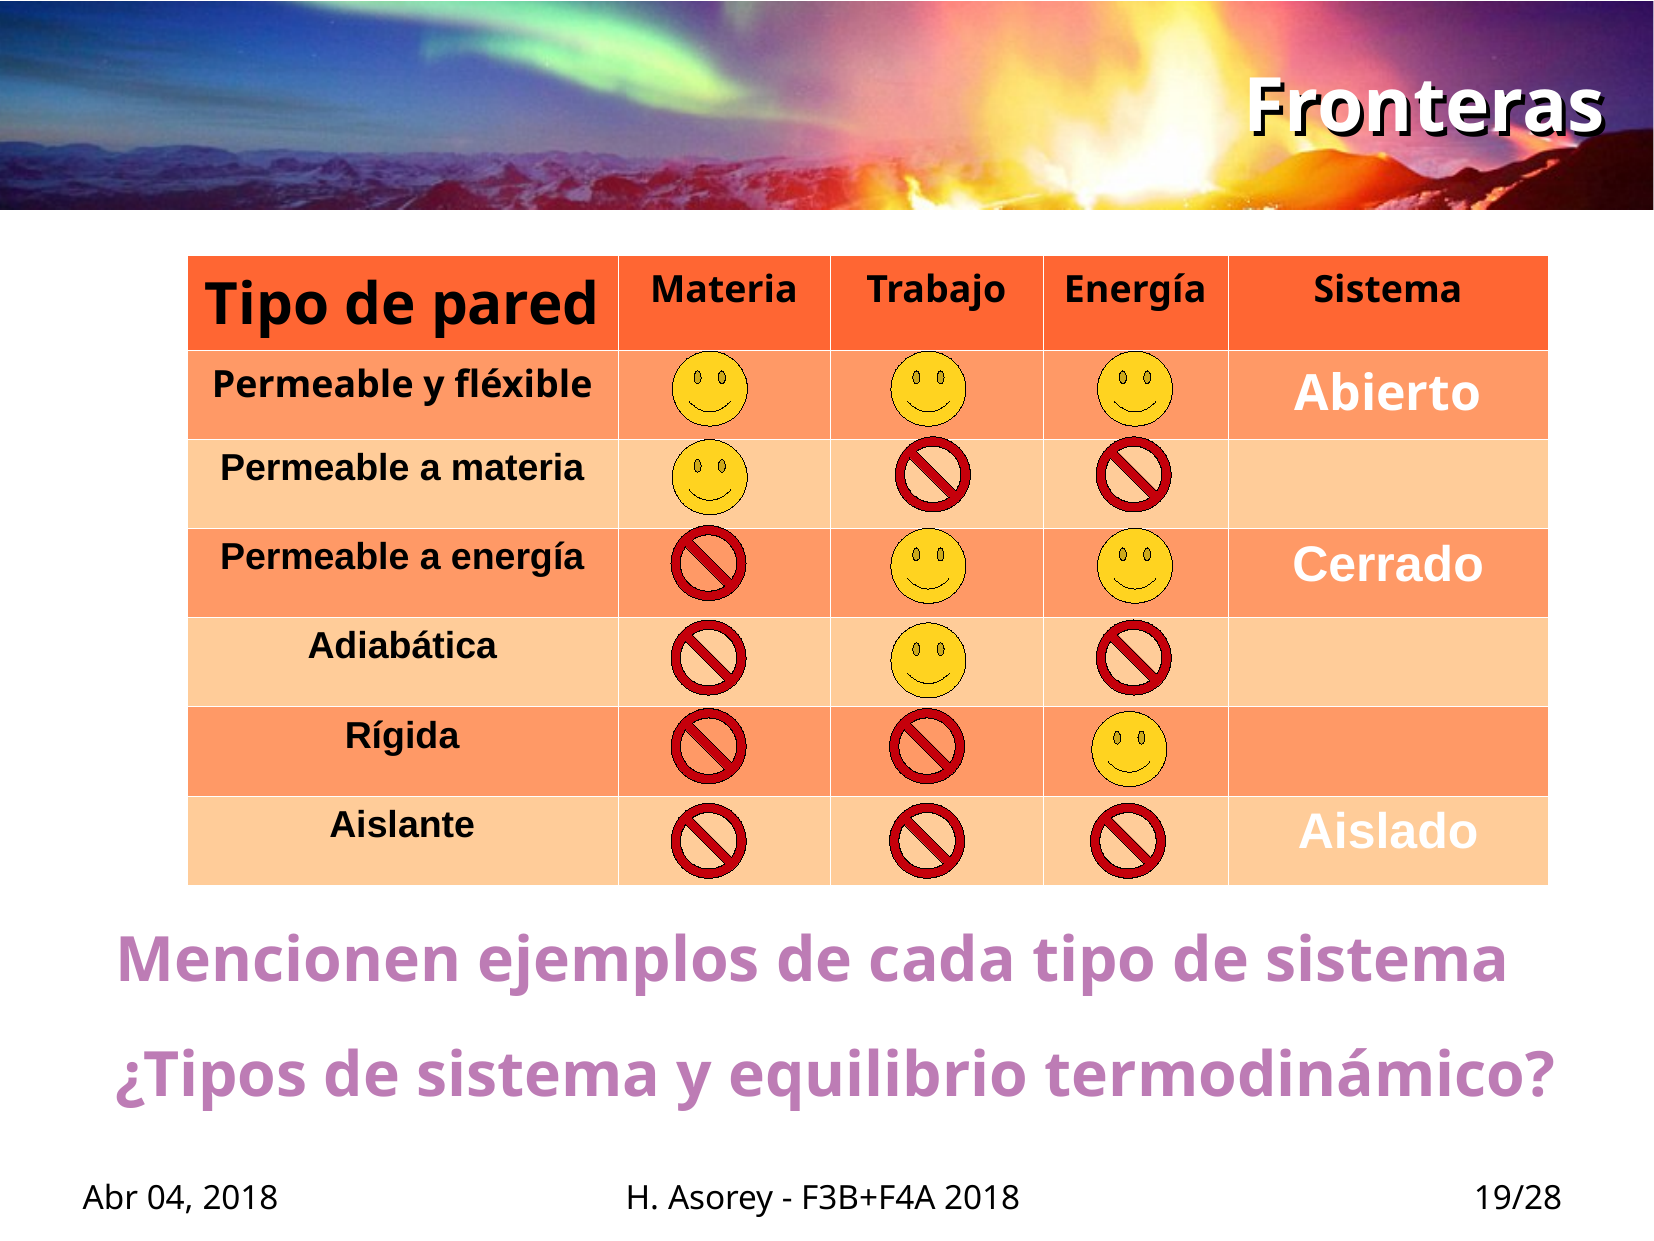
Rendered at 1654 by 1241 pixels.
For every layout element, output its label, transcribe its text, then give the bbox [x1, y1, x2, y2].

table_cell [918, 447, 960, 489]
text_box [672, 351, 748, 427]
table_cell Permeable y fléxible [188, 351, 618, 439]
table_cell Abierto [1229, 351, 1548, 439]
list Mencionen ejemplos de cada tipo de sistema ¿Tipos de sistema y equilibrio termodinámico? [45, 915, 1606, 1185]
title Fronteras [45, 15, 1606, 191]
text_box [672, 439, 748, 515]
table_cell Permeable a energía [188, 529, 618, 617]
table_cell [681, 548, 723, 591]
table_cell [1229, 618, 1548, 706]
table_cell Adiabática [188, 618, 618, 706]
text_box [1096, 619, 1172, 696]
table_cell [905, 460, 947, 502]
table_cell [619, 618, 830, 706]
table_cell Aislado [1229, 797, 1548, 885]
table_cell [694, 535, 736, 578]
text_box [1090, 803, 1166, 879]
table_cell Rígida [188, 707, 618, 796]
text_box [890, 528, 966, 604]
table_cell [619, 529, 830, 617]
table_cell [1044, 529, 1228, 617]
table_cell [619, 351, 830, 439]
picture [0, 1, 1654, 210]
table_cell [619, 707, 830, 796]
table_cell [1118, 447, 1161, 490]
table_cell [831, 618, 1043, 706]
text_box [895, 436, 971, 512]
table_cell [1229, 707, 1548, 796]
table_cell [1044, 707, 1228, 796]
text_box [890, 351, 966, 427]
text_box [1091, 711, 1167, 787]
table_header Energía [1044, 256, 1228, 350]
text_box [1097, 351, 1173, 427]
text_box [671, 708, 747, 784]
table_cell [1044, 618, 1228, 706]
table_cell [619, 440, 830, 528]
text_box [671, 803, 747, 879]
table_cell [831, 707, 1043, 796]
text_box [670, 525, 747, 601]
text_box [1096, 436, 1172, 512]
text_box [1097, 528, 1173, 604]
table_cell Aislante [188, 797, 618, 885]
table_cell [831, 529, 1043, 617]
text_box [671, 620, 747, 696]
text_box [890, 622, 966, 698]
table_header Tipo de pared [188, 256, 618, 350]
table_header Trabajo [831, 256, 1043, 350]
text_box [889, 803, 965, 879]
table_header Sistema [1229, 256, 1548, 350]
text_box [889, 708, 965, 784]
table_cell [1044, 440, 1228, 528]
table_cell [831, 797, 1043, 885]
table_header Materia [619, 256, 830, 350]
table_cell [831, 440, 1043, 528]
table_cell Permeable a materia [188, 440, 618, 528]
table_cell [1106, 459, 1148, 502]
table_cell [619, 797, 830, 885]
table_cell [831, 351, 1043, 439]
table_cell [1044, 797, 1228, 885]
table_cell [1229, 440, 1548, 528]
table_cell [1044, 351, 1228, 439]
table_cell Cerrado [1229, 529, 1548, 617]
